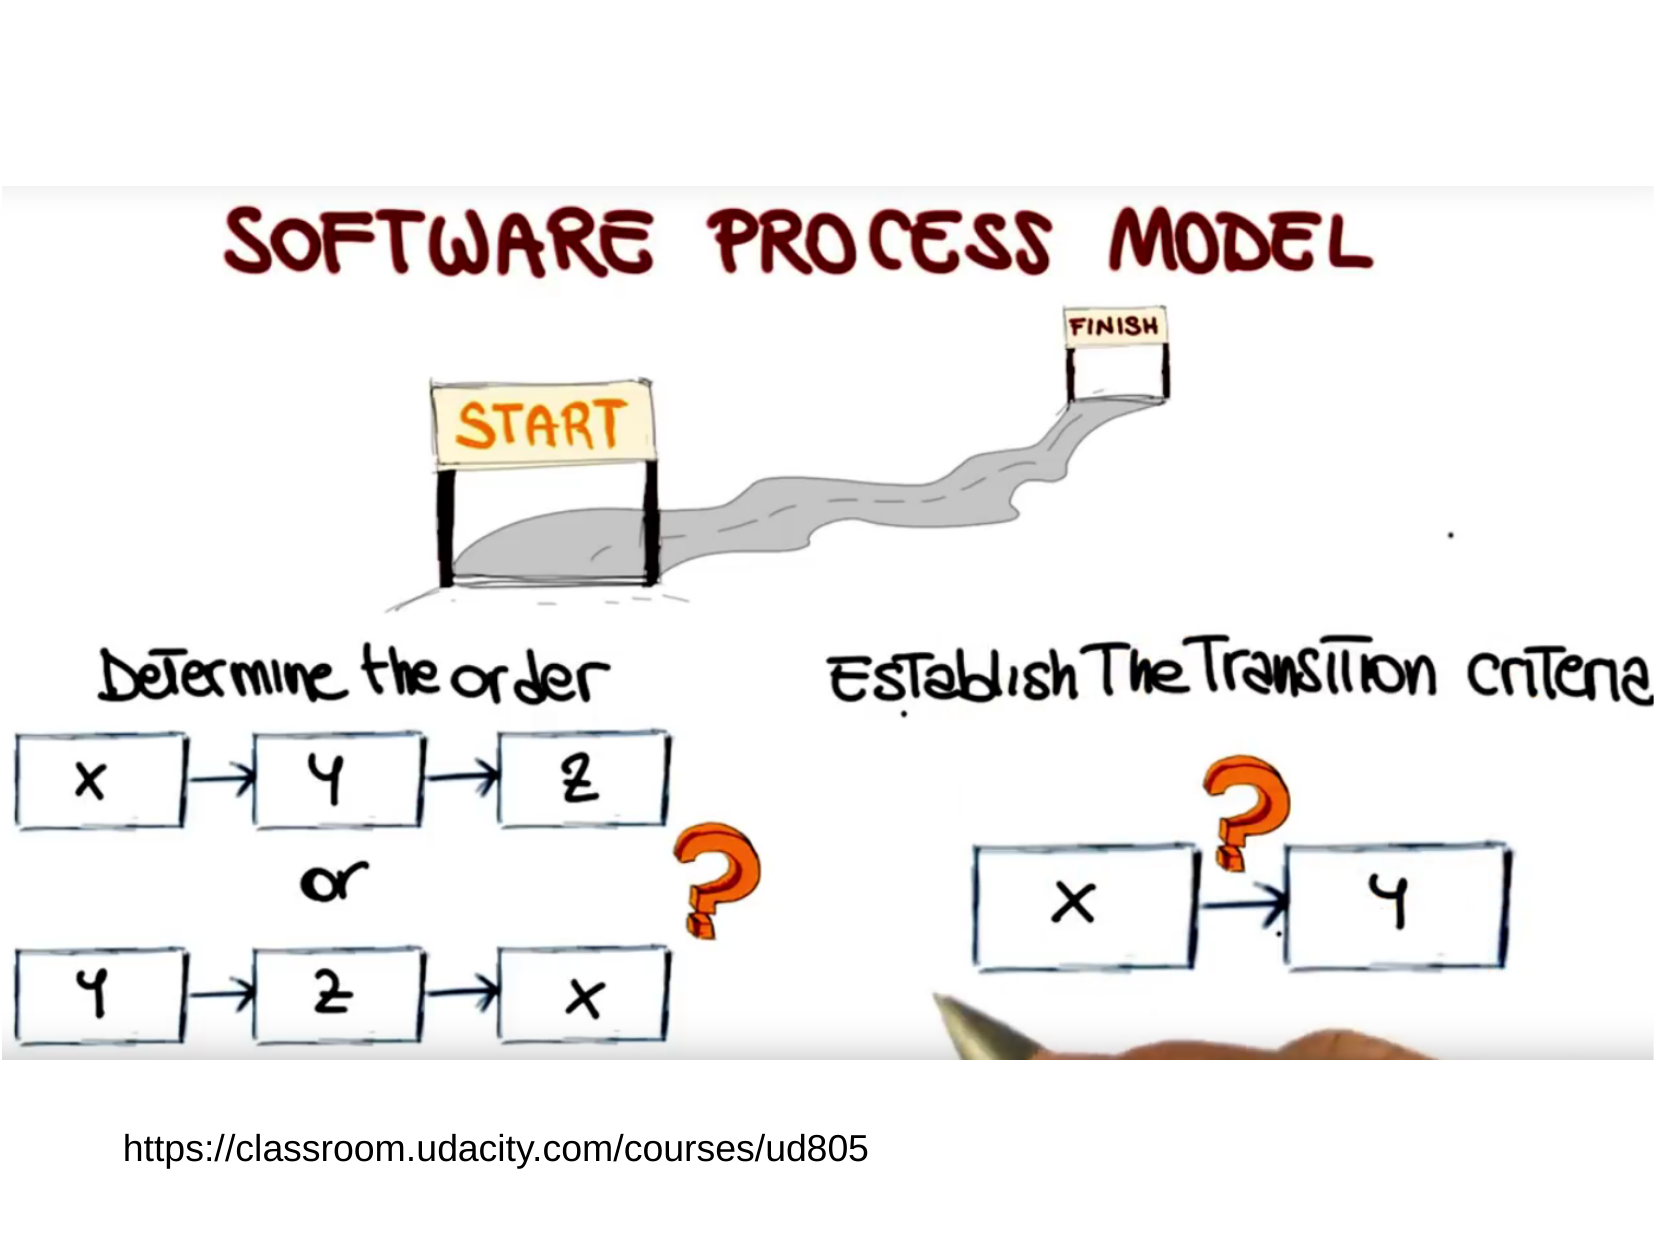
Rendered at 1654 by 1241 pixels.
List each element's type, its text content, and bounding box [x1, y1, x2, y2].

picture [2, 186, 1654, 1060]
text_box https://classroom.udacity.com/courses/ud805 [108, 1120, 1344, 1178]
